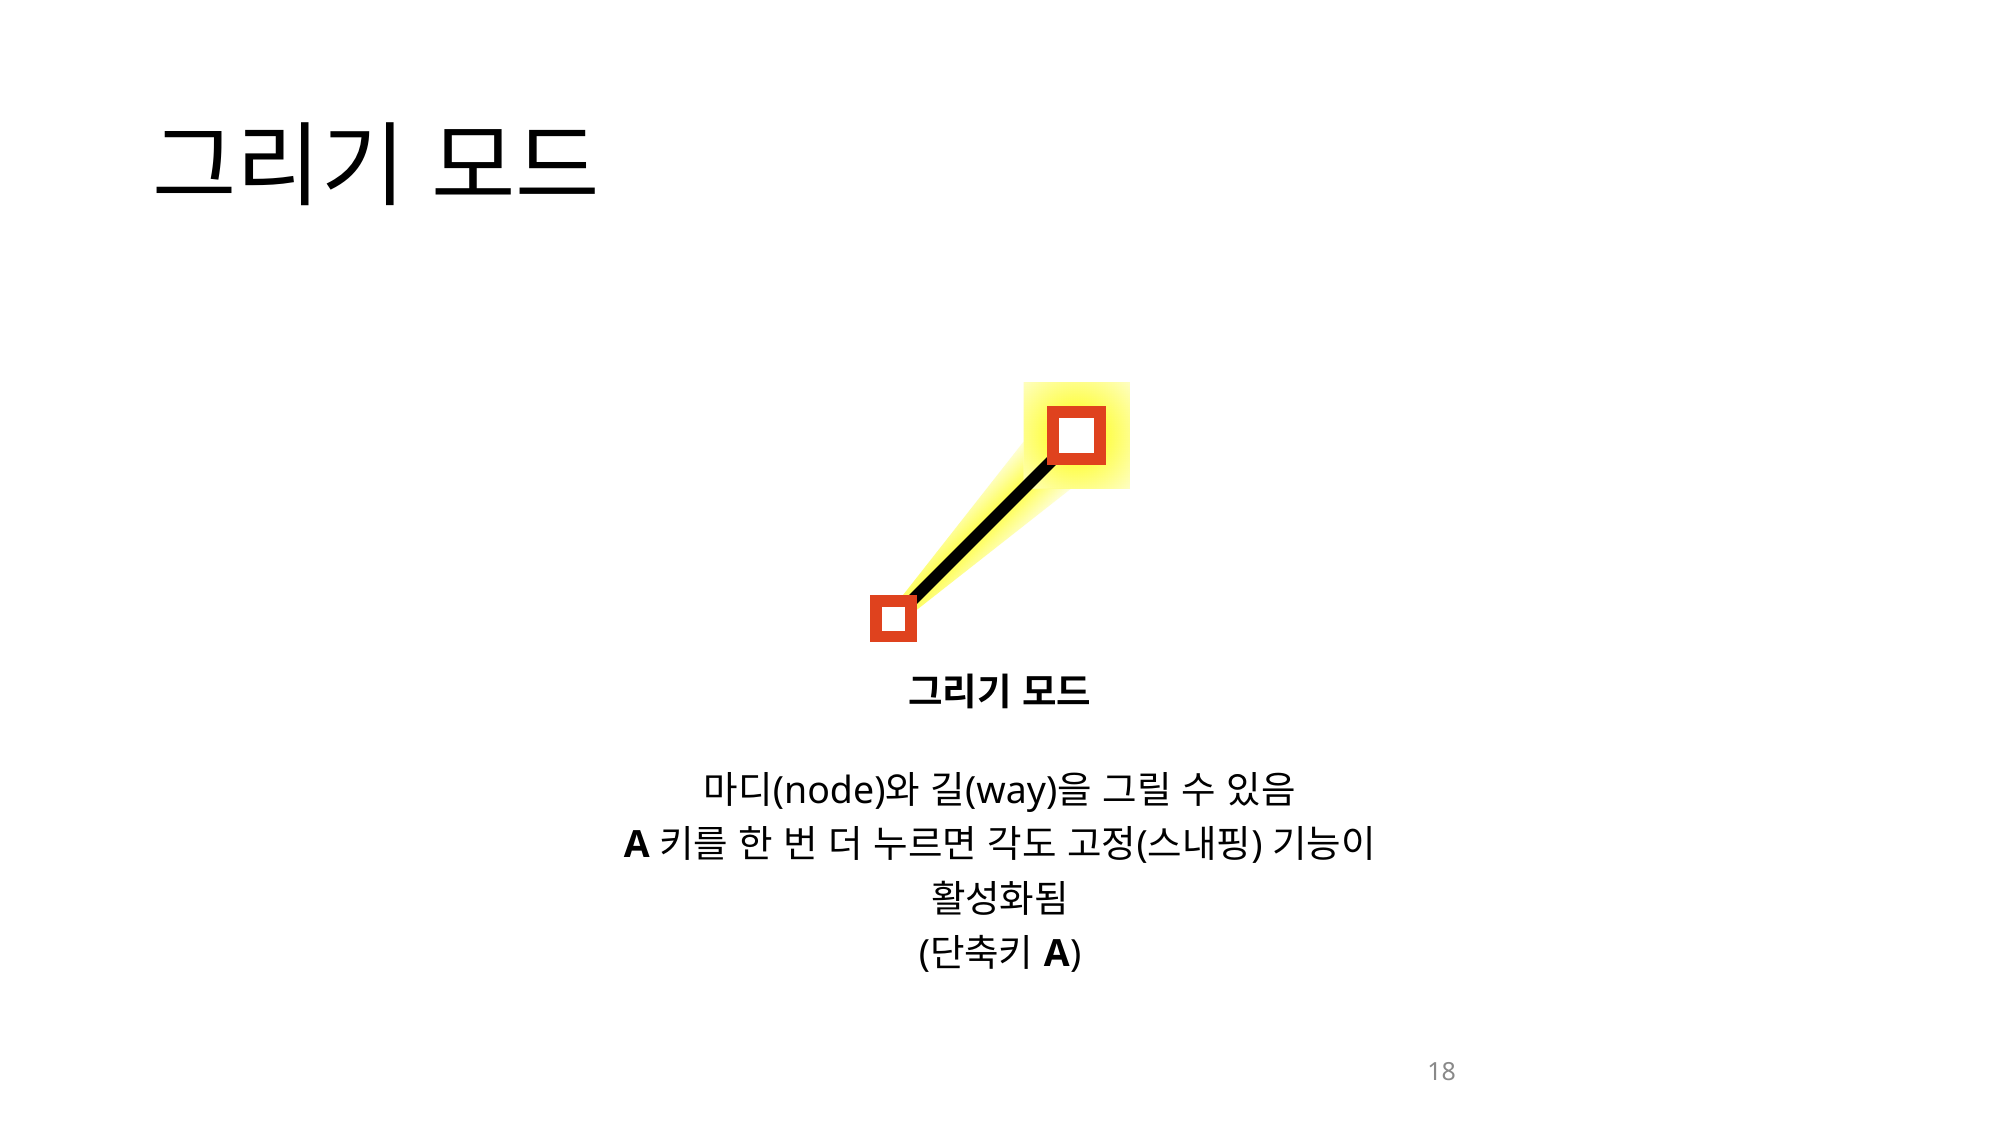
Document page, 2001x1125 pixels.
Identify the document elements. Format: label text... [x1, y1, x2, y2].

title 그리기 모드 [137, 59, 1863, 278]
text_box 그리기 모드 마디(node)와 길(way)을 그릴 수 있음 A 키를 한 번 더 누르면 각도 고정(스내핑) 기능이 활성화됨 (단축키 A) [542, 660, 1458, 928]
text_box <숫자> [1412, 1042, 1863, 1103]
picture [852, 364, 1148, 661]
